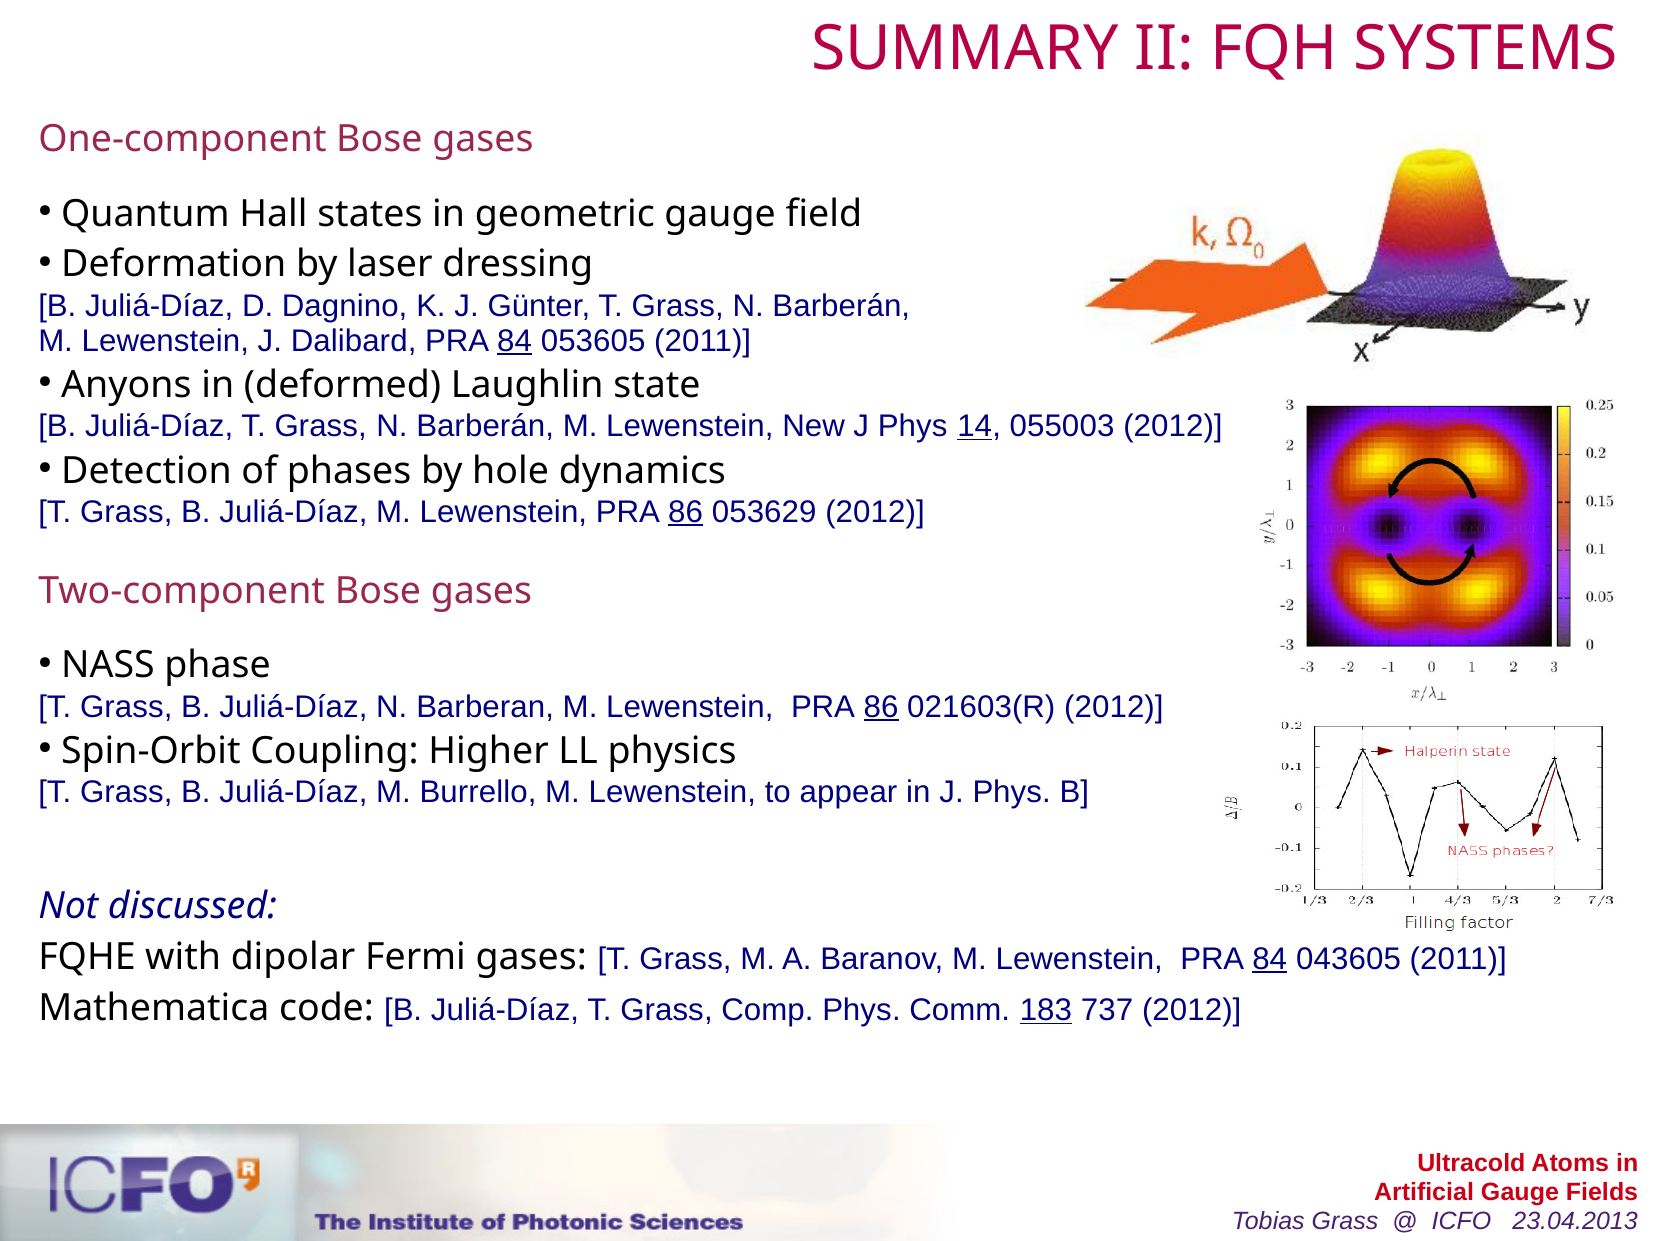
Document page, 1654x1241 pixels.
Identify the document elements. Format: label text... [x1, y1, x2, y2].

picture [1215, 384, 1625, 937]
text_box Ultracold Atoms in Artificial Gauge Fields Tobias Grass @ ICFO 23.04.2013 [712, 1138, 1654, 1241]
text_box One-component Bose gases Quantum Hall states in geometric gauge field Deformation by laser dressing [B. Juliá-Díaz, D. Dagnino, K. J. Günter, T. Grass, N. Barberán, M. Lewenstein, J. Dalibard, PRA 84 053605 (2011)] Anyons in (deformed) Laughlin state [B. Juliá-Díaz, T. Grass, N. Barberán, M. Lewenstein, New J Phys 14, 055003 (2012)] Detection of phases by hole dynamics [T. Grass, B. Juliá-Díaz, M. Lewenstein, PRA 86 053629 (2012)] Two-component Bose gases NASS phase [T. Grass, B. Juliá-Díaz, N. Barberan, M. Lewenstein, PRA 86 021603(R) (2012)] Spin-Orbit Coupling: Higher LL physics [T. Grass, B. Juliá-Díaz, M. Burrello, M. Lewenstein, to appear in J. Phys. B] Not discussed: FQHE with dipolar Fermi gases: [T. Grass, M. A. Baranov, M. Lewenstein, PRA 84 043605 (2011)] Mathematica code: [B. Juliá-Díaz, T. Grass, Comp. Phys. Comm. 183 737 (2012)] [23, 104, 1637, 1061]
picture [0, 1124, 976, 1241]
text_box SUMMARY II: FQH SYSTEMS [0, 0, 1651, 99]
